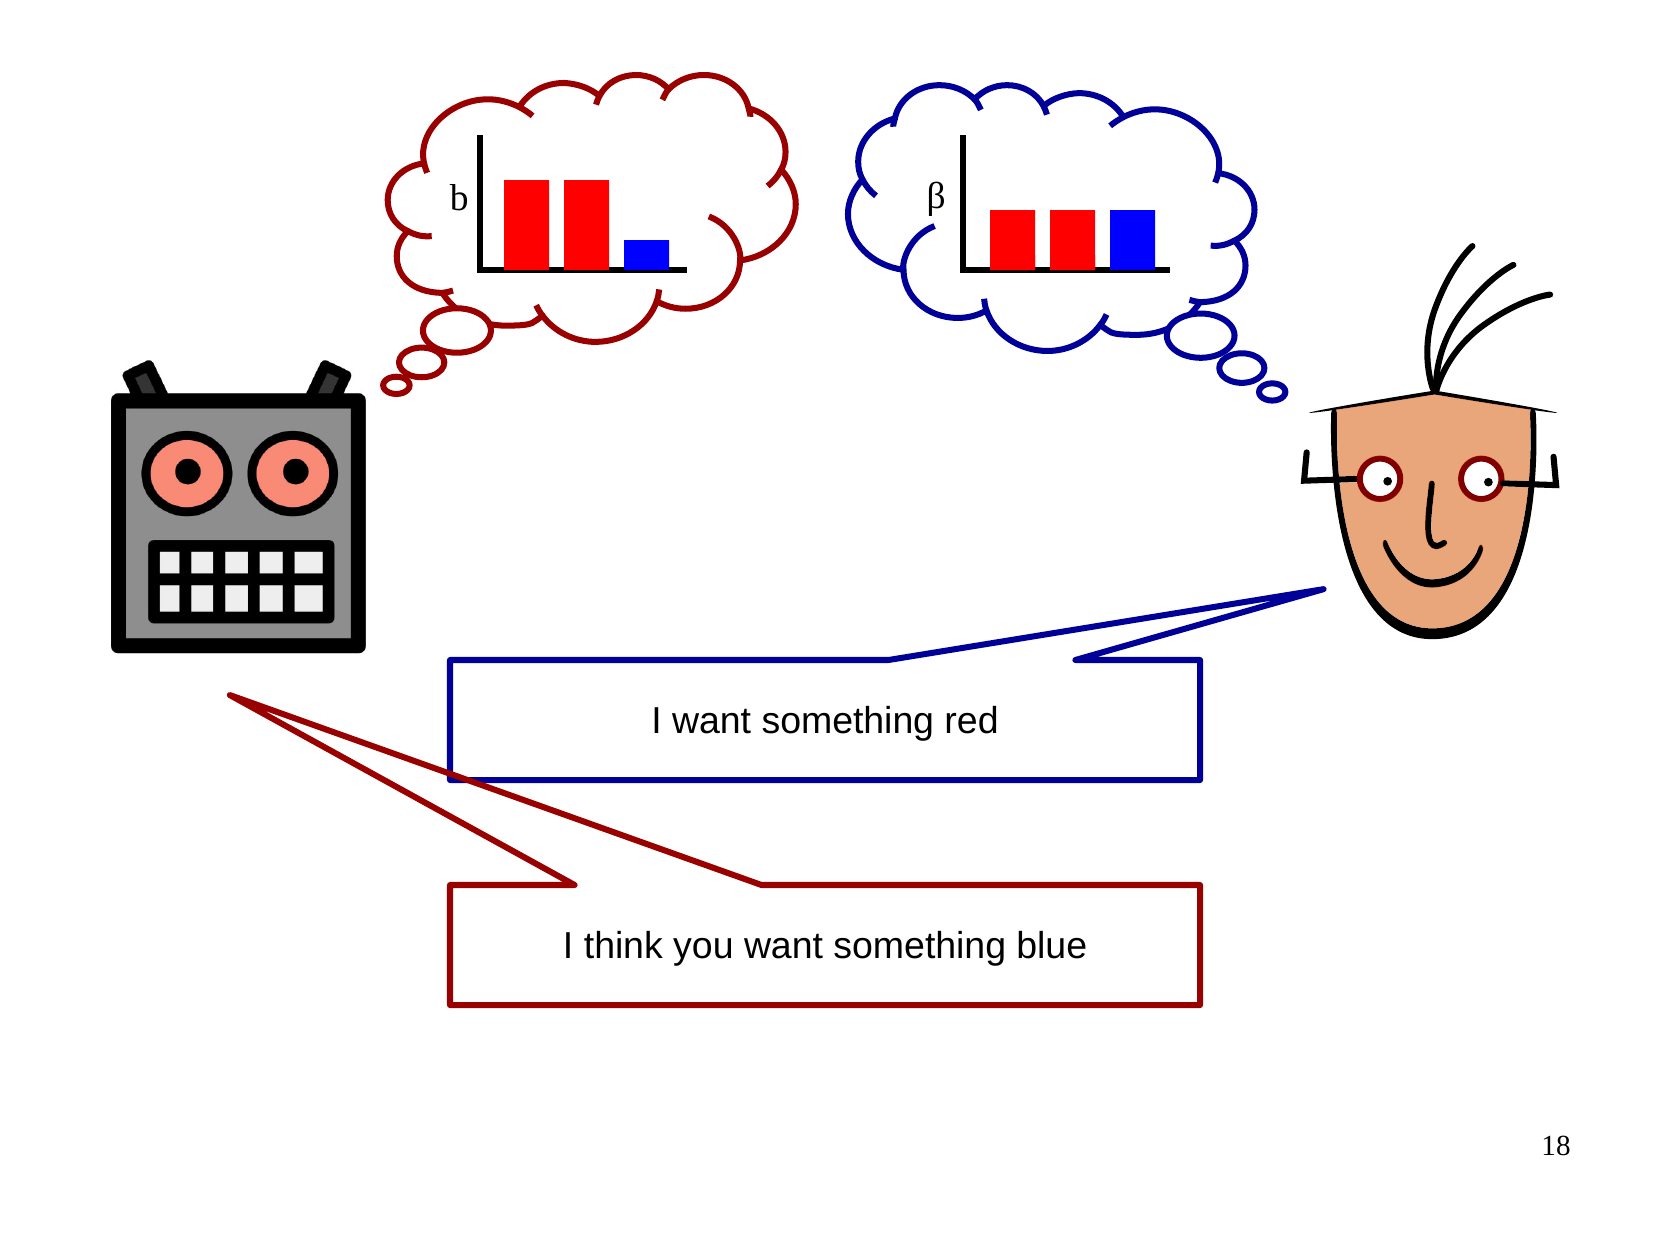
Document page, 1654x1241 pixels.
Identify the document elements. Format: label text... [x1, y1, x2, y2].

text_box [383, 376, 410, 394]
text_box I think you want something blue [229, 695, 1201, 1006]
text_box [387, 75, 796, 353]
picture [86, 359, 391, 665]
text_box [1219, 353, 1265, 383]
picture [1297, 240, 1563, 643]
text_box [398, 347, 445, 378]
text_box [847, 85, 1255, 358]
text_box β [911, 167, 967, 238]
text_box [1259, 383, 1286, 401]
text_box I want something red [450, 589, 1324, 781]
text_box b [435, 169, 490, 241]
